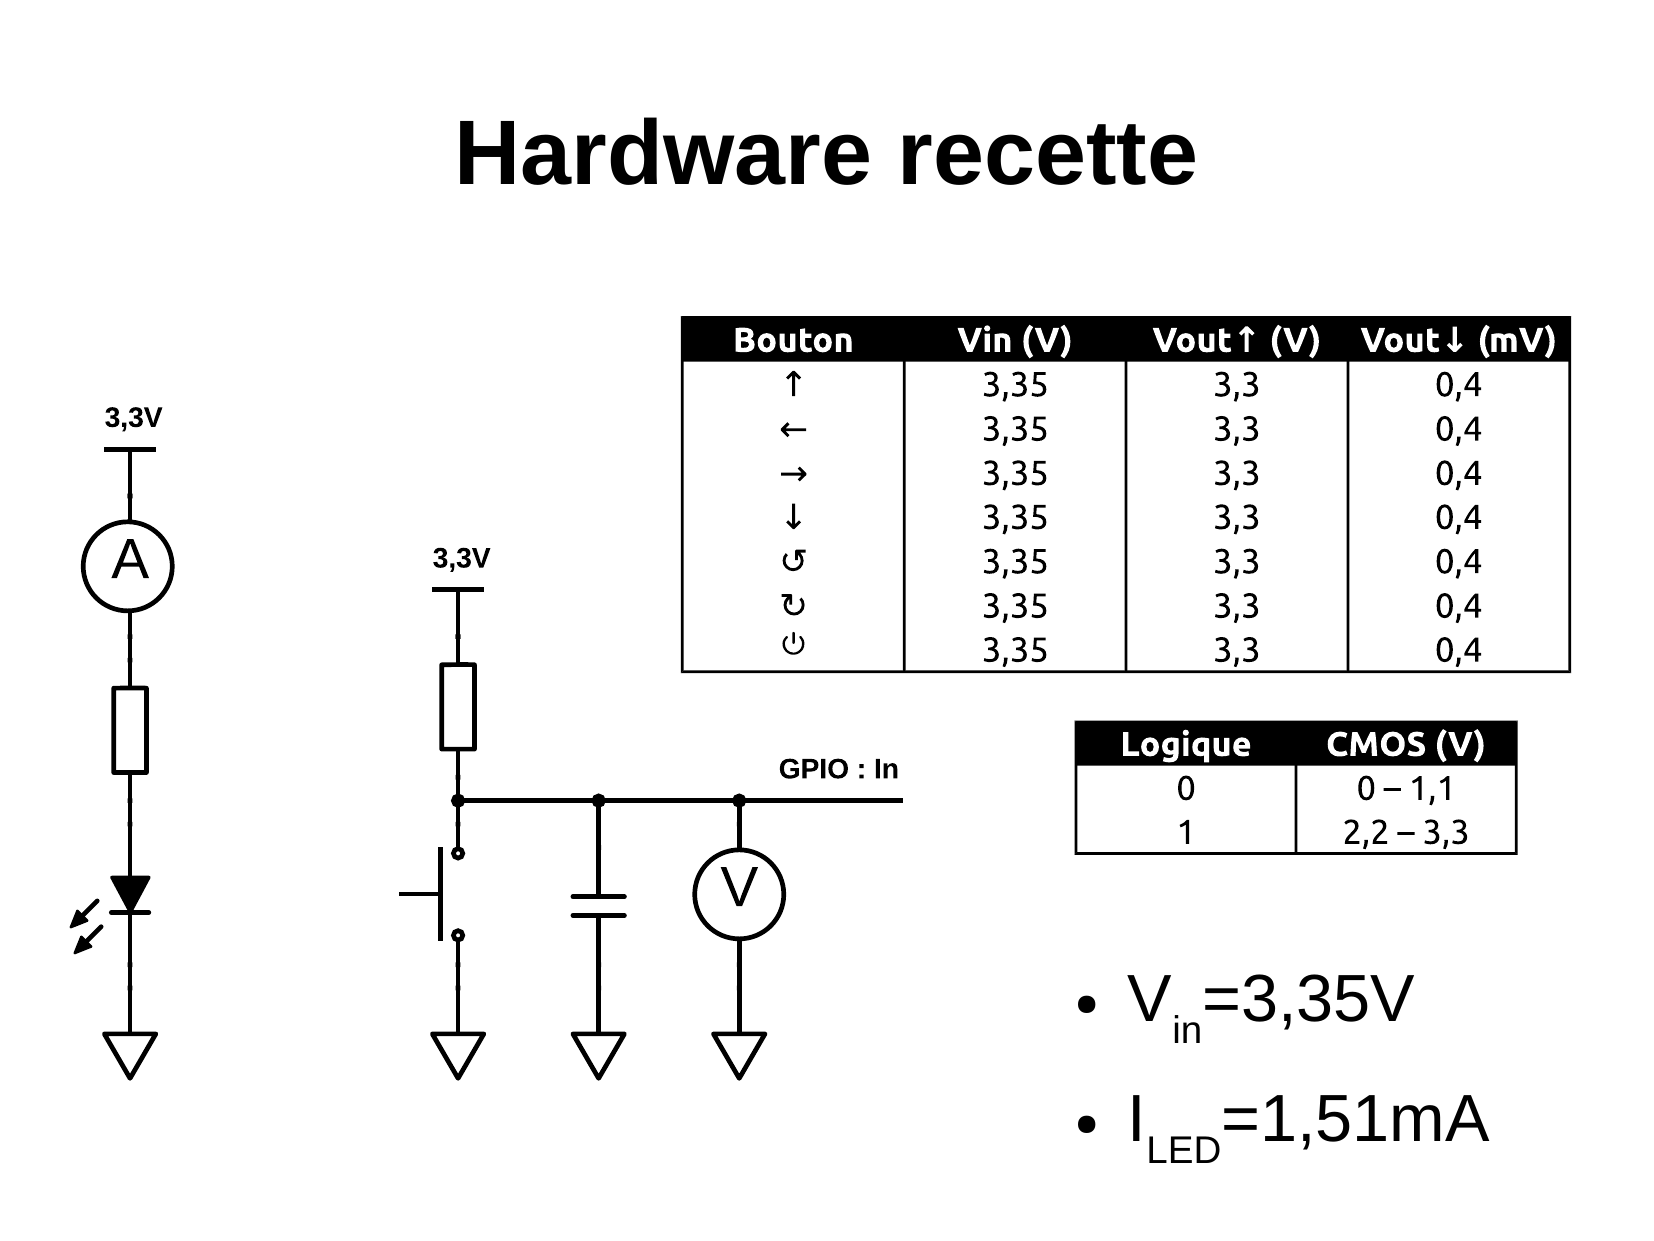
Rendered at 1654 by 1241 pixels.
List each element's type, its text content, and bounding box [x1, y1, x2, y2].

list Vin=3,35V ILED=1,51mA [1057, 961, 1577, 1223]
picture [1074, 720, 1518, 855]
title Hardware recette [82, 49, 1571, 257]
picture [69, 316, 1572, 1081]
